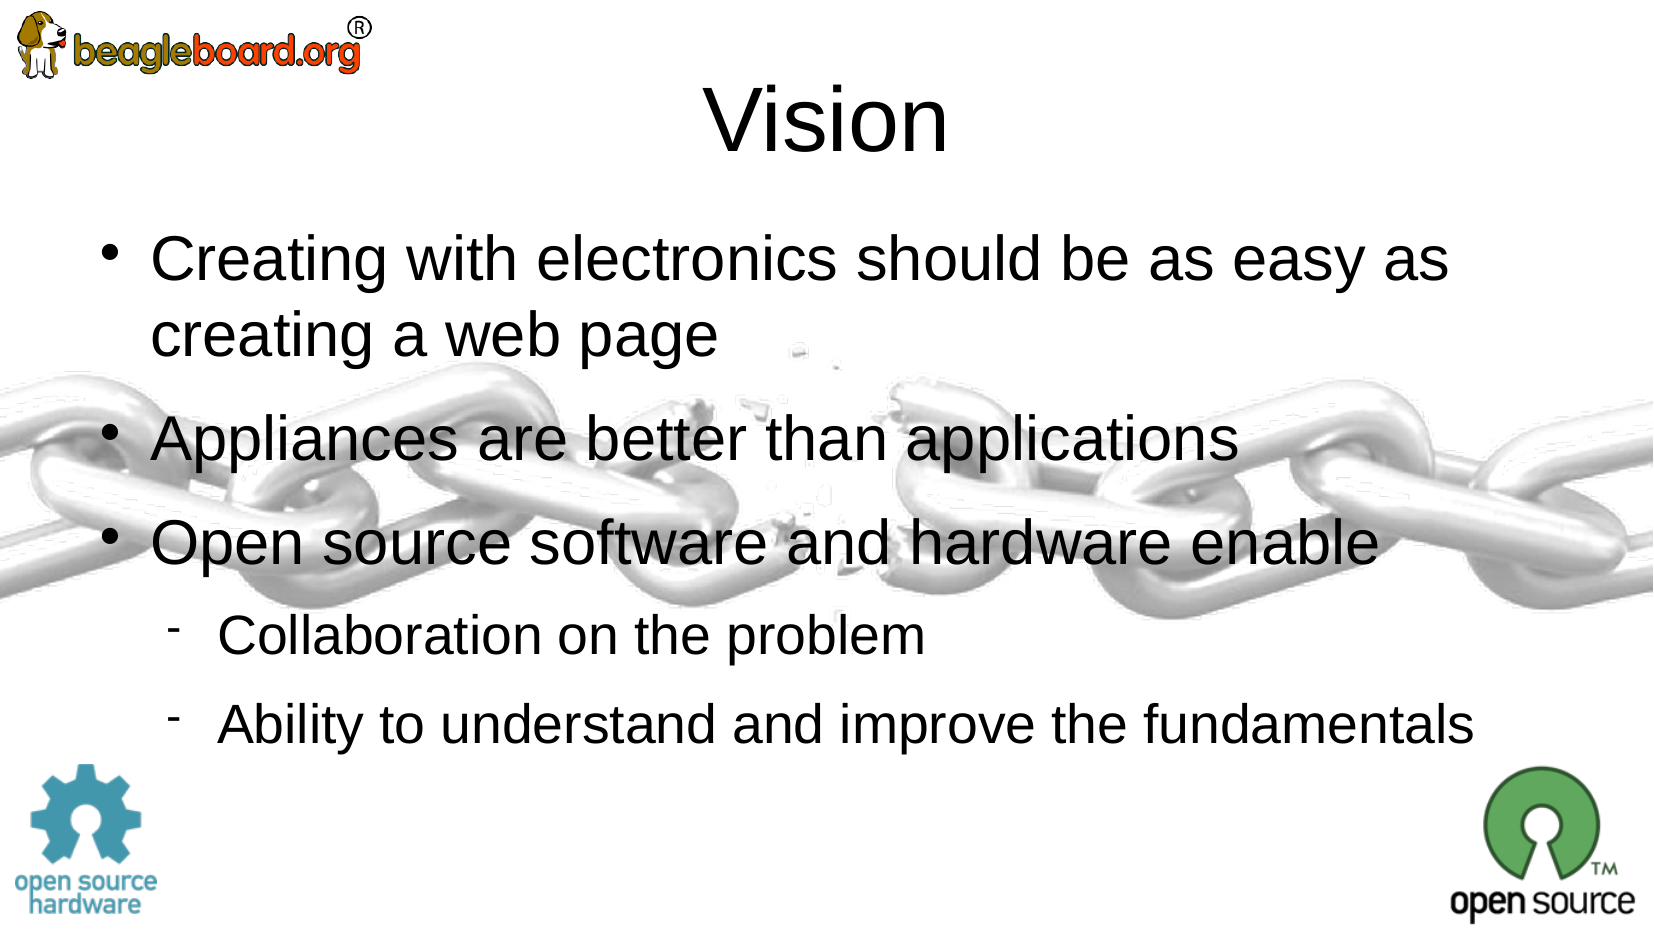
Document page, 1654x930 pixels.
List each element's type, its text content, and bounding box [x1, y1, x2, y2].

picture [1571, 223, 1653, 735]
text_box Vision [82, 36, 1571, 193]
picture [15, 764, 157, 914]
picture [0, 223, 82, 735]
picture [1440, 756, 1646, 930]
text_box Creating with electronics should be as easy as creating a web page Appliances are better than applications Open source software and hardware enable Collaboration on the problem Ability to understand and improve the fundamentals [82, 217, 1571, 757]
picture [17, 11, 372, 79]
